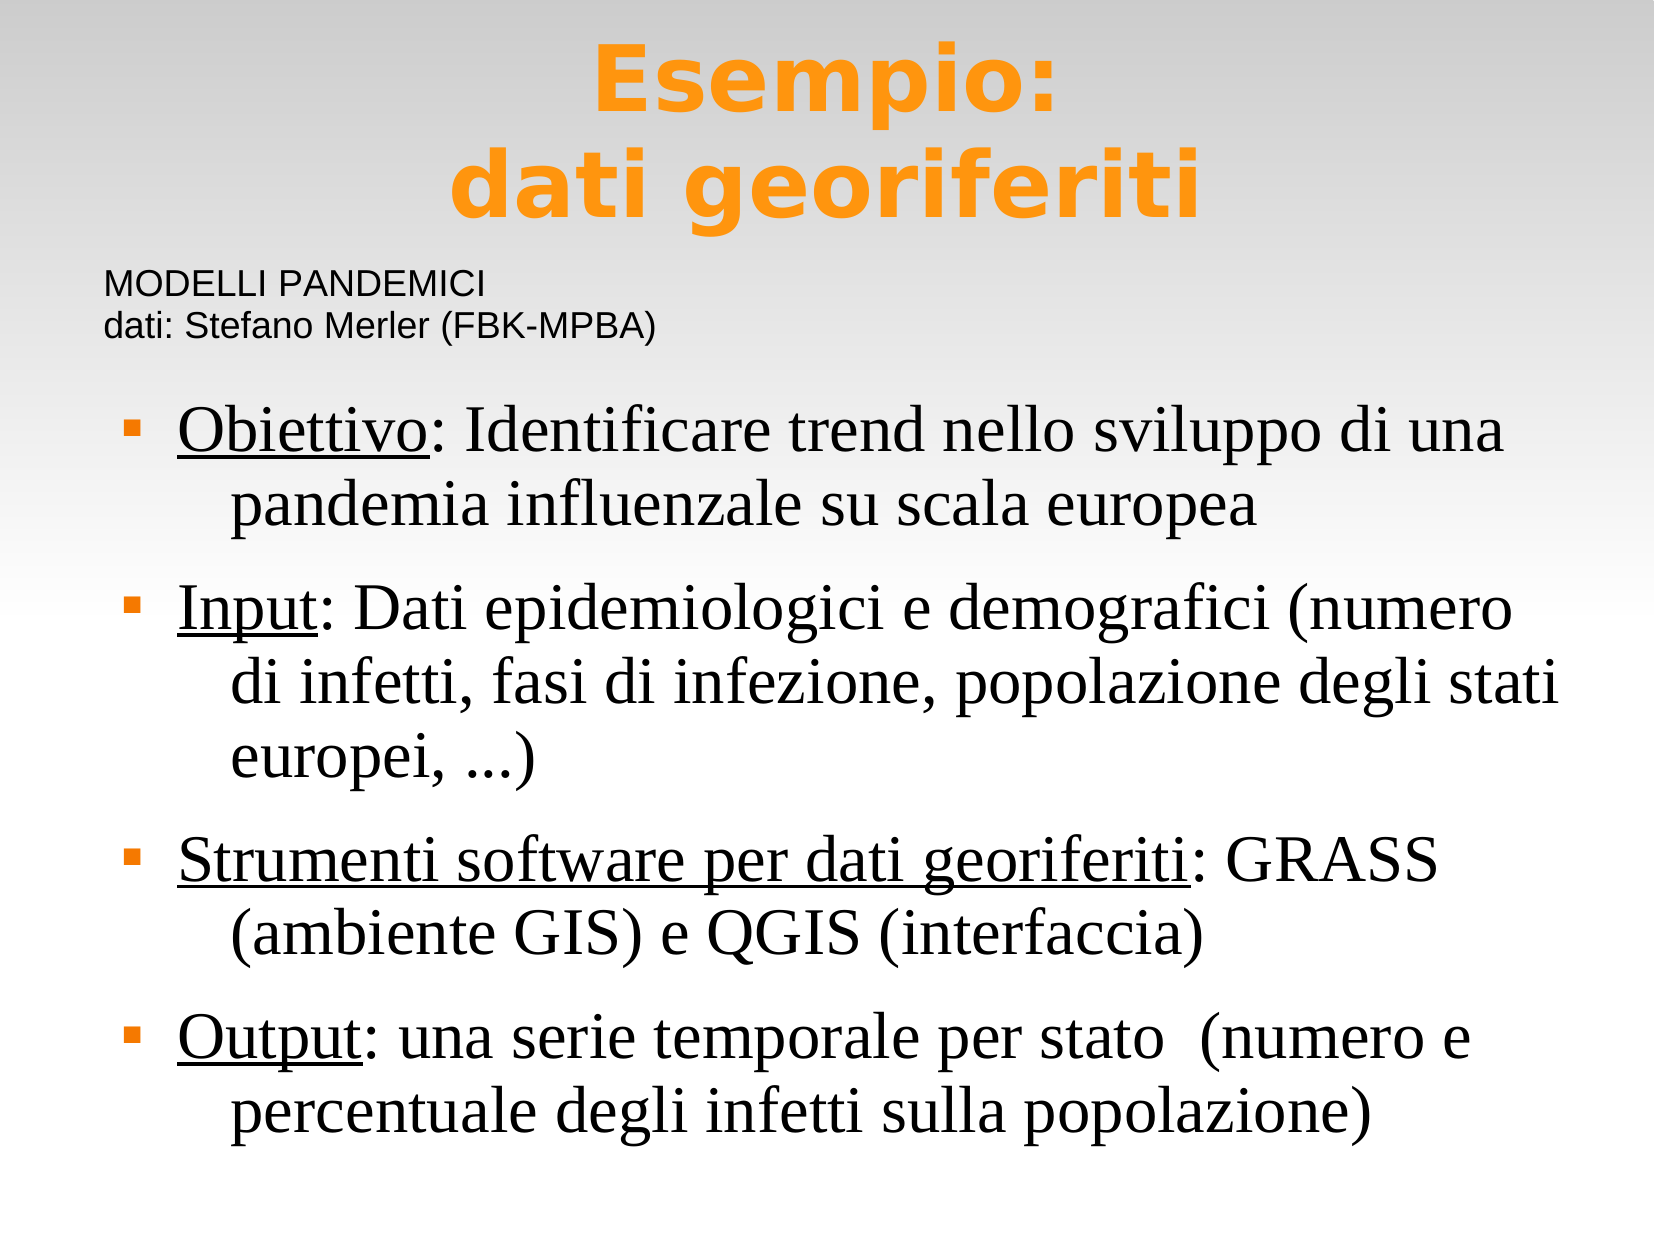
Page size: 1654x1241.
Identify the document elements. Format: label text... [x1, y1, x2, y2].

text_box MODELLI PANDEMICI dati: Stefano Merler (FBK-MPBA) [88, 255, 1565, 355]
title Esempio: dati georiferiti [82, 25, 1571, 240]
list Obiettivo: Identificare trend nello sviluppo di una pandemia influenzale su scala europea Input: Dati epidemiologici e demografici (numero di infetti, fasi di infezione, popolazione degli stati europei, ...) Strumenti software per dati georiferiti: GRASS (ambiente GIS) e QGIS (interfaccia) Output: una serie temporale per stato (numero e percentuale degli infetti sulla popolazione) [88, 392, 1577, 1211]
